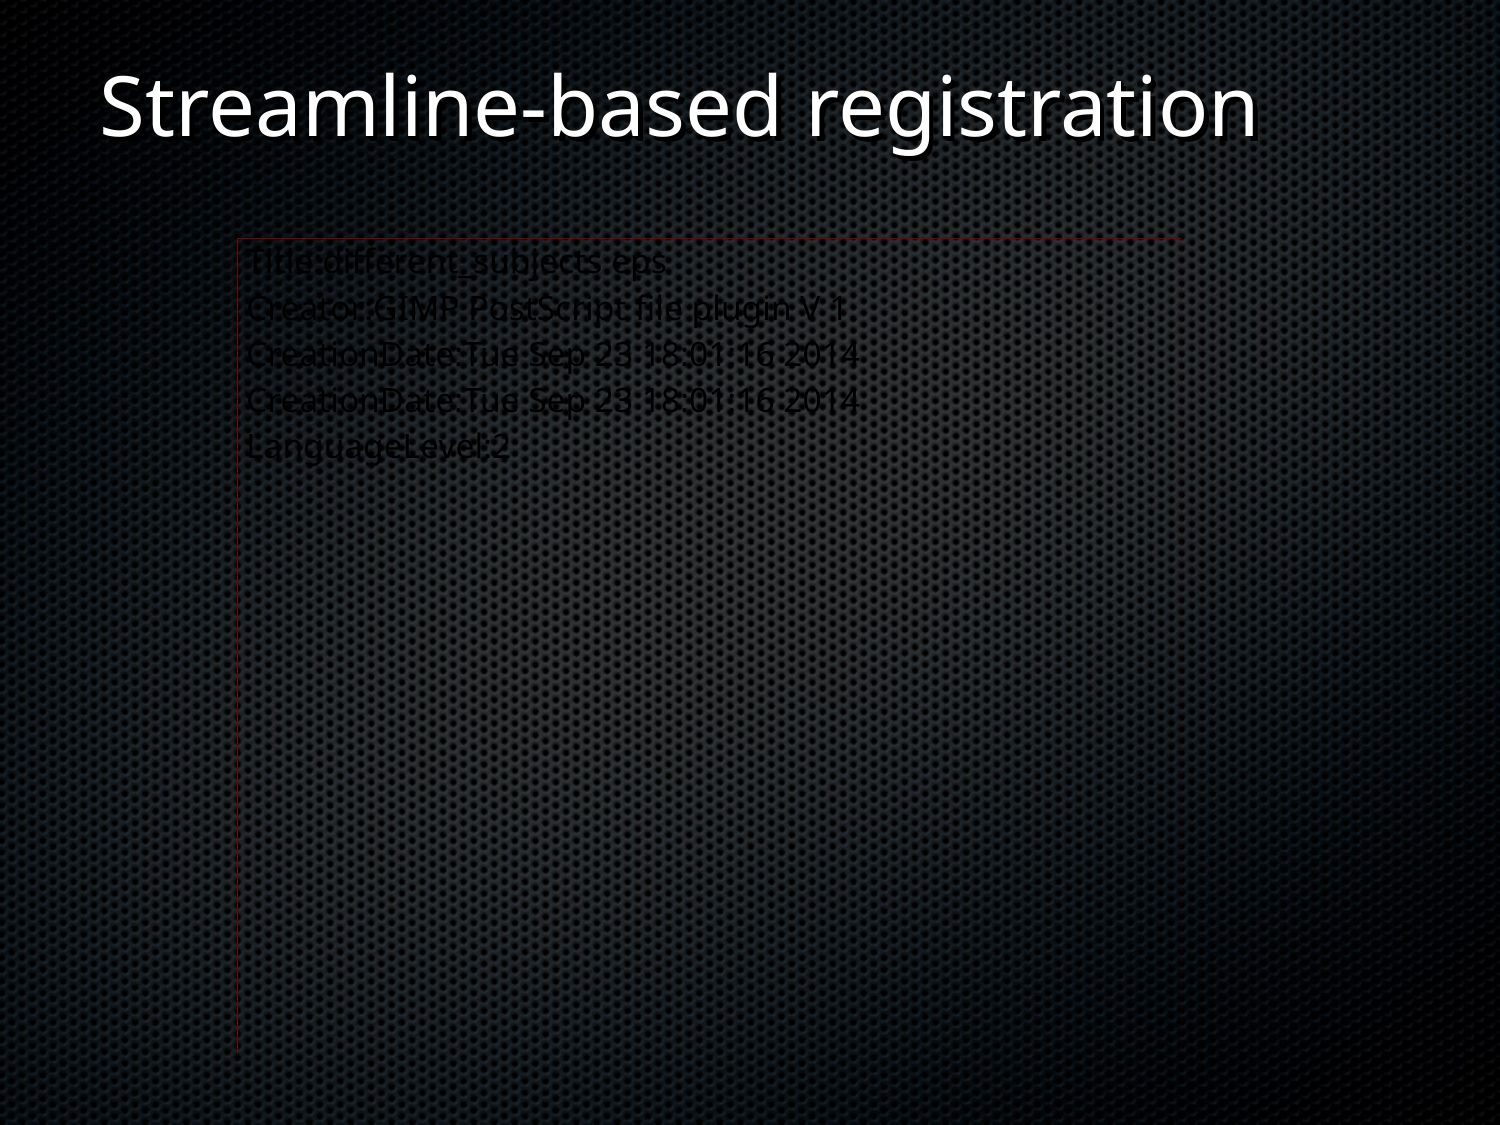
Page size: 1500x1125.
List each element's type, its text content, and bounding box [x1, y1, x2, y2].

title Streamline-based registration [91, 29, 1411, 178]
picture [0, 0, 1500, 1125]
